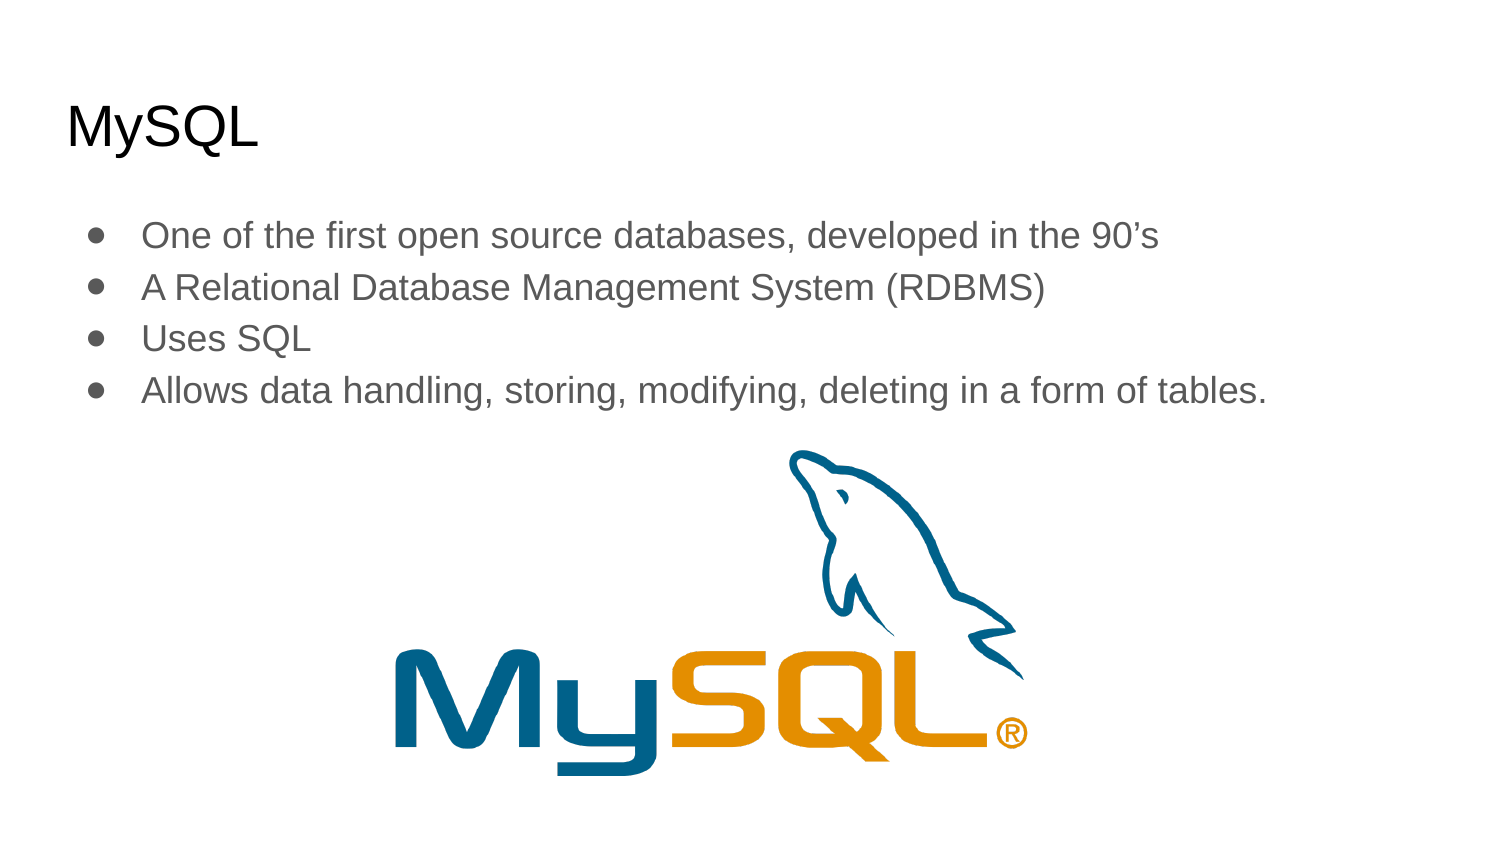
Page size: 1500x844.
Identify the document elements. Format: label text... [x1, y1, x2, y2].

picture [394, 449, 1028, 776]
title MySQL [51, 72, 1449, 167]
list One of the first open source databases, developed in the 90’s A Relational Database Management System (RDBMS) Uses SQL Allows data handling, storing, modifying, deleting in a form of tables. [51, 189, 1449, 750]
